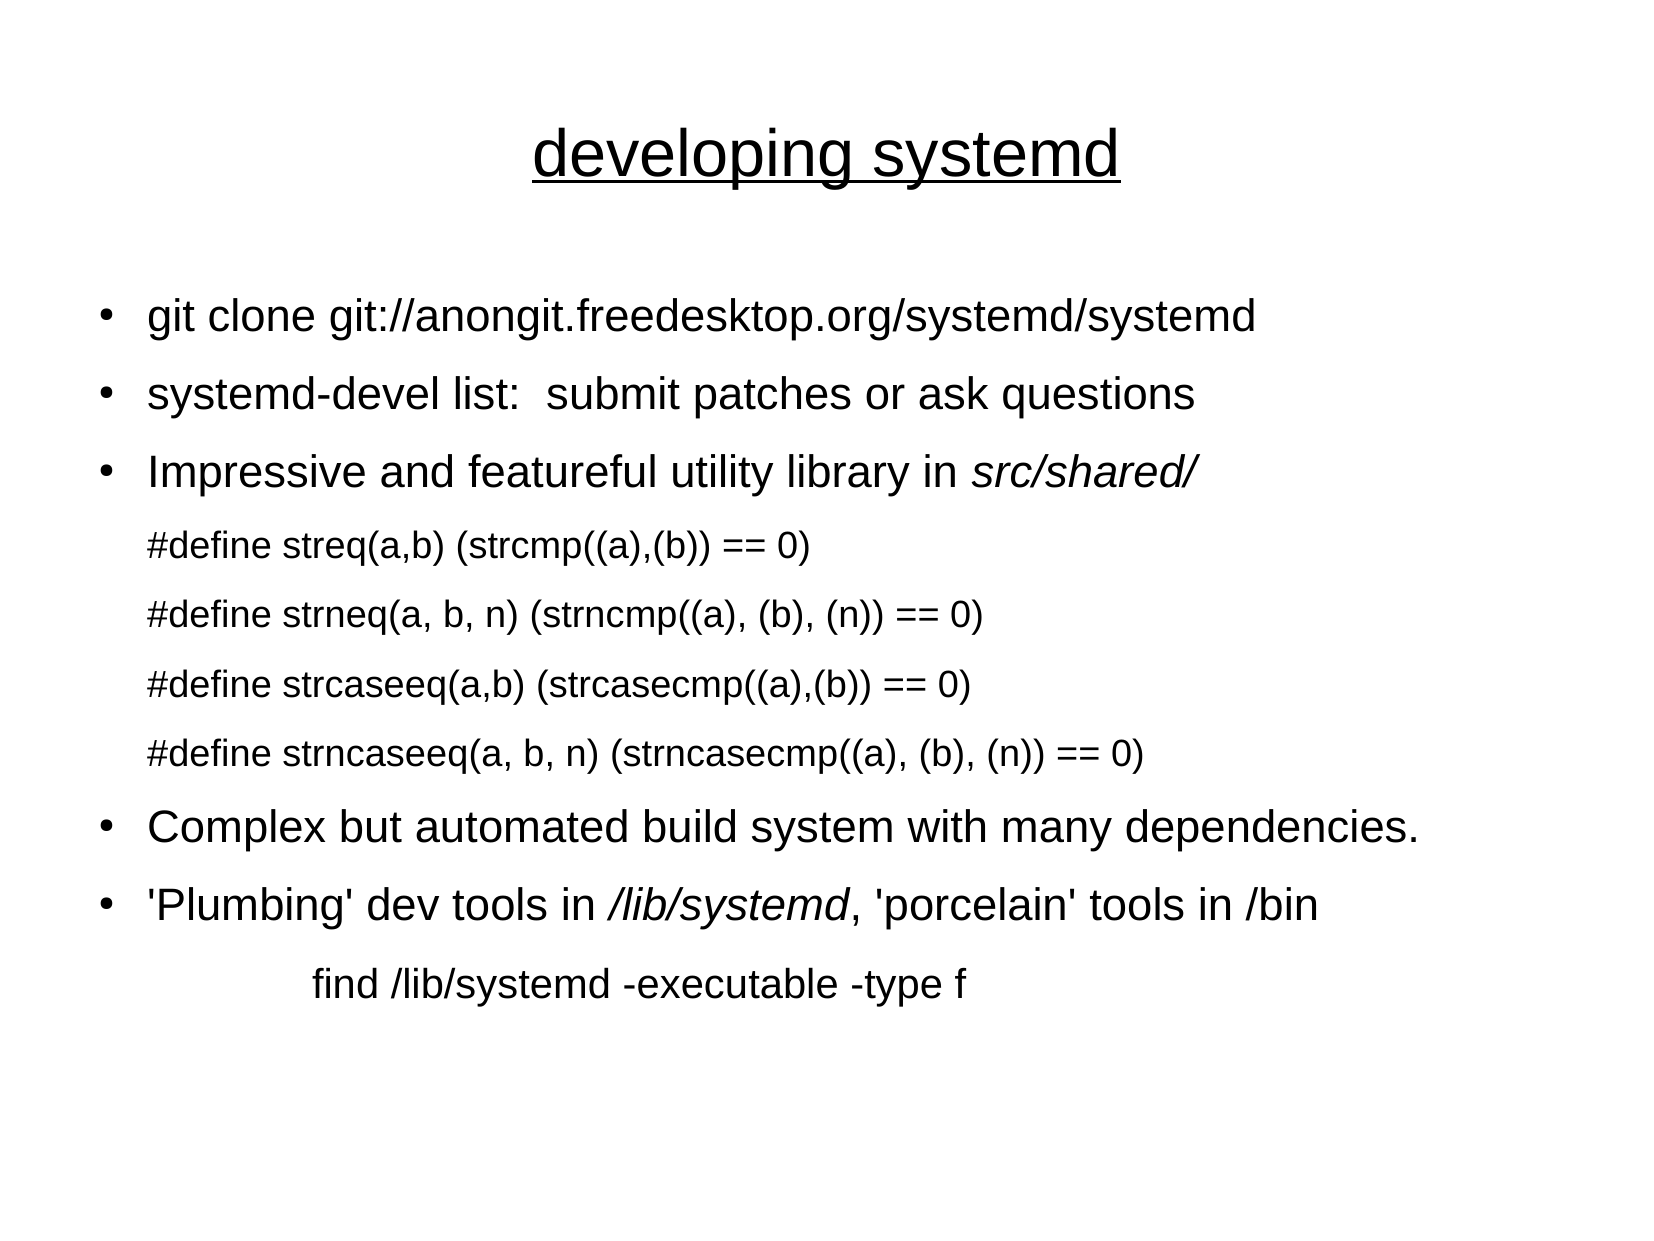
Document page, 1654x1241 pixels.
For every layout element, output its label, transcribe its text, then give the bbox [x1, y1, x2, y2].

title developing systemd [82, 49, 1571, 257]
list git clone git://anongit.freedesktop.org/systemd/systemd systemd-devel list: submit patches or ask questions Impressive and featureful utility library in src/shared/ #define streq(a,b) (strcmp((a),(b)) == 0) #define strneq(a, b, n) (strncmp((a), (b), (n)) == 0) #define strcaseeq(a,b) (strcasecmp((a),(b)) == 0) #define strncaseeq(a, b, n) (strncasecmp((a), (b), (n)) == 0) Complex but automated build system with many dependencies. 'Plumbing' dev tools in /lib/systemd, 'porcelain' tools in /bin find /lib/systemd -executable -type f [82, 290, 1571, 1010]
